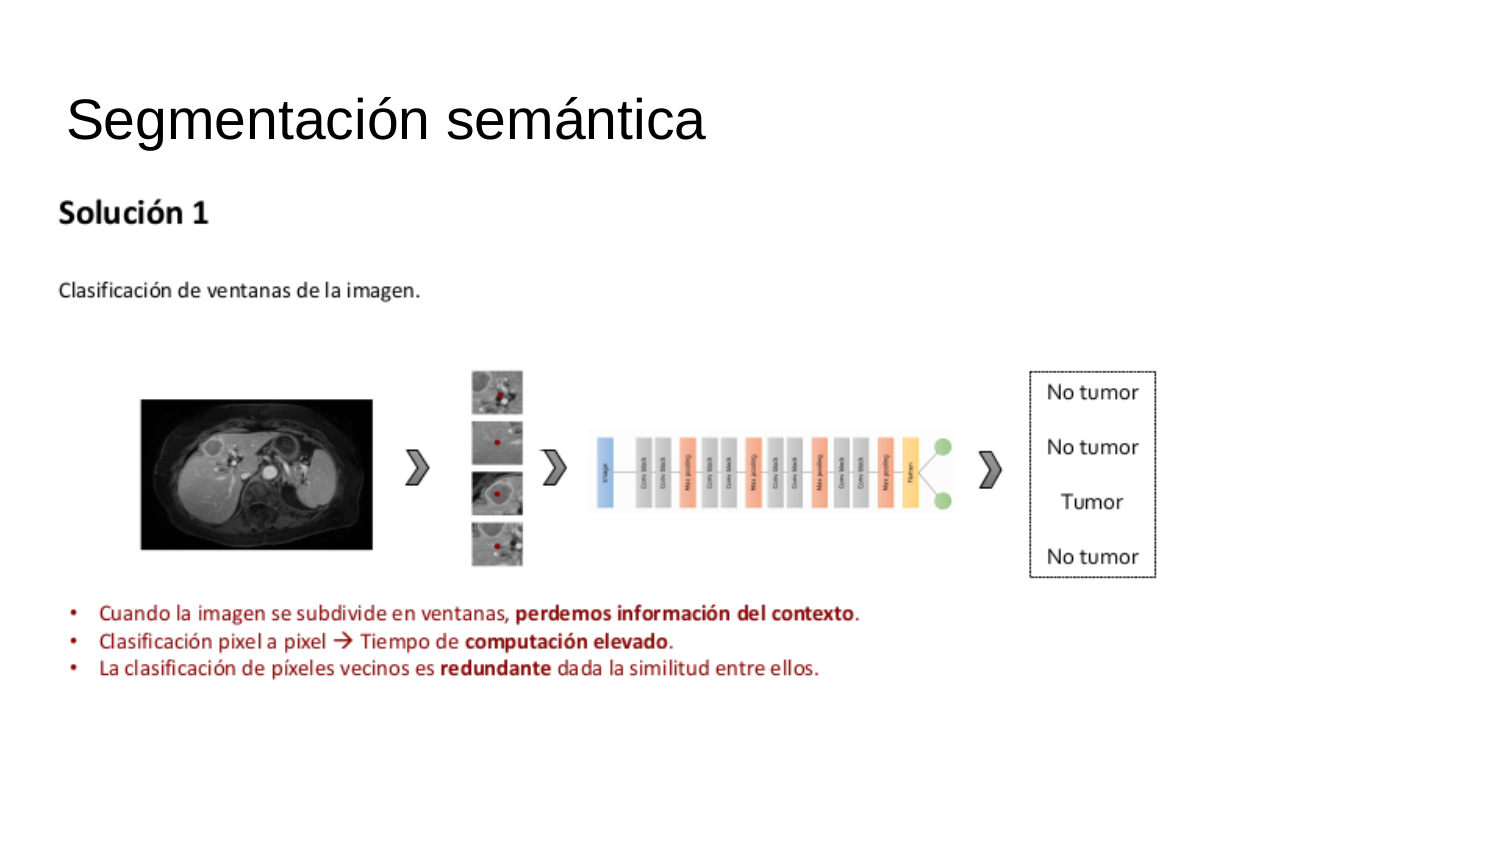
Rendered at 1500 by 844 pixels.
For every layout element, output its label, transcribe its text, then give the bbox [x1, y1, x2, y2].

picture [51, 188, 1172, 699]
title Segmentación semántica [51, 72, 1449, 167]
